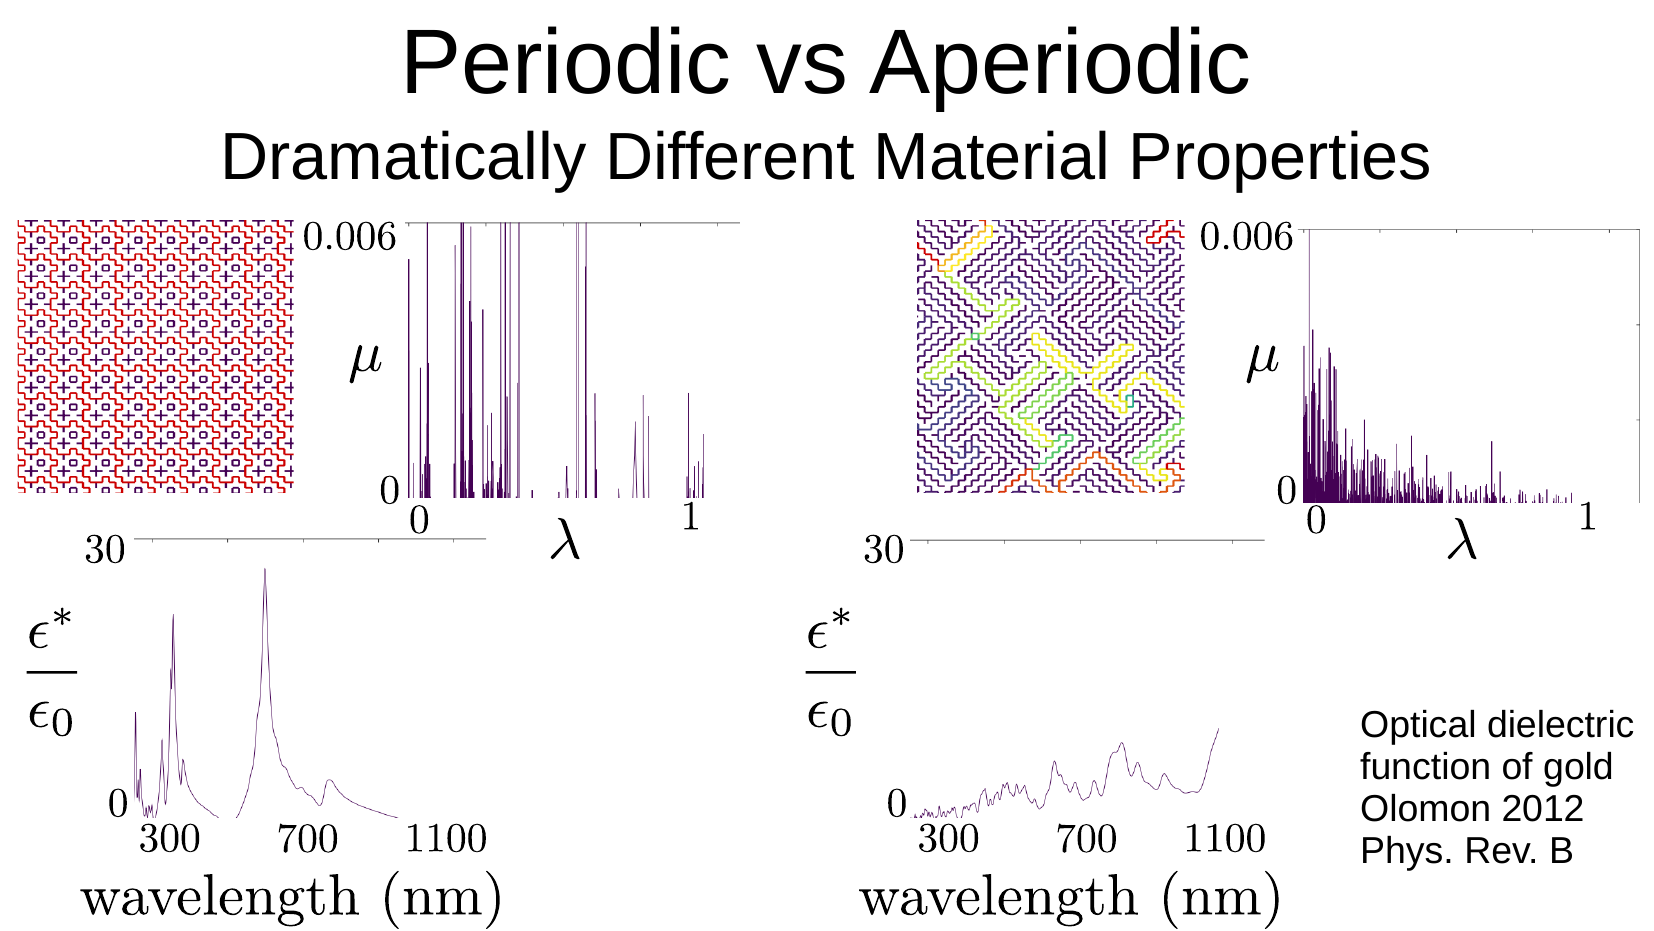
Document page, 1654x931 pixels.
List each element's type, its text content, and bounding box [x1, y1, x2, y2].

text_box [84, 534, 125, 564]
text_box [862, 534, 903, 564]
text_box [347, 345, 382, 384]
text_box [1444, 517, 1477, 560]
picture [910, 534, 1265, 818]
text_box [408, 505, 429, 534]
text_box [1276, 475, 1296, 505]
text_box [1577, 501, 1595, 530]
text_box [302, 221, 396, 251]
text_box [1055, 823, 1116, 853]
text_box [805, 607, 856, 737]
title Periodic vs Aperiodic [82, 0, 1571, 53]
text_box [79, 870, 500, 929]
text_box [917, 823, 979, 853]
text_box [858, 870, 1279, 929]
text_box [276, 823, 338, 853]
picture [17, 220, 294, 493]
text_box [379, 475, 399, 505]
text_box [1199, 221, 1293, 251]
picture [134, 537, 487, 818]
text_box [1305, 505, 1326, 534]
text_box [886, 788, 906, 818]
text_box [680, 501, 698, 530]
text_box [1183, 823, 1265, 853]
text_box [138, 823, 200, 853]
text_box [1244, 345, 1279, 384]
picture [917, 259, 1185, 493]
text_box [404, 823, 486, 853]
text_box [26, 607, 78, 737]
picture [1297, 203, 1648, 503]
text_box [107, 788, 127, 818]
picture [405, 259, 740, 498]
text_box Optical dielectric function of gold Olomon 2012 Phys. Rev. B [1345, 695, 1650, 921]
title Dramatically Different Material Properties [82, 53, 1571, 259]
text_box [547, 517, 580, 560]
